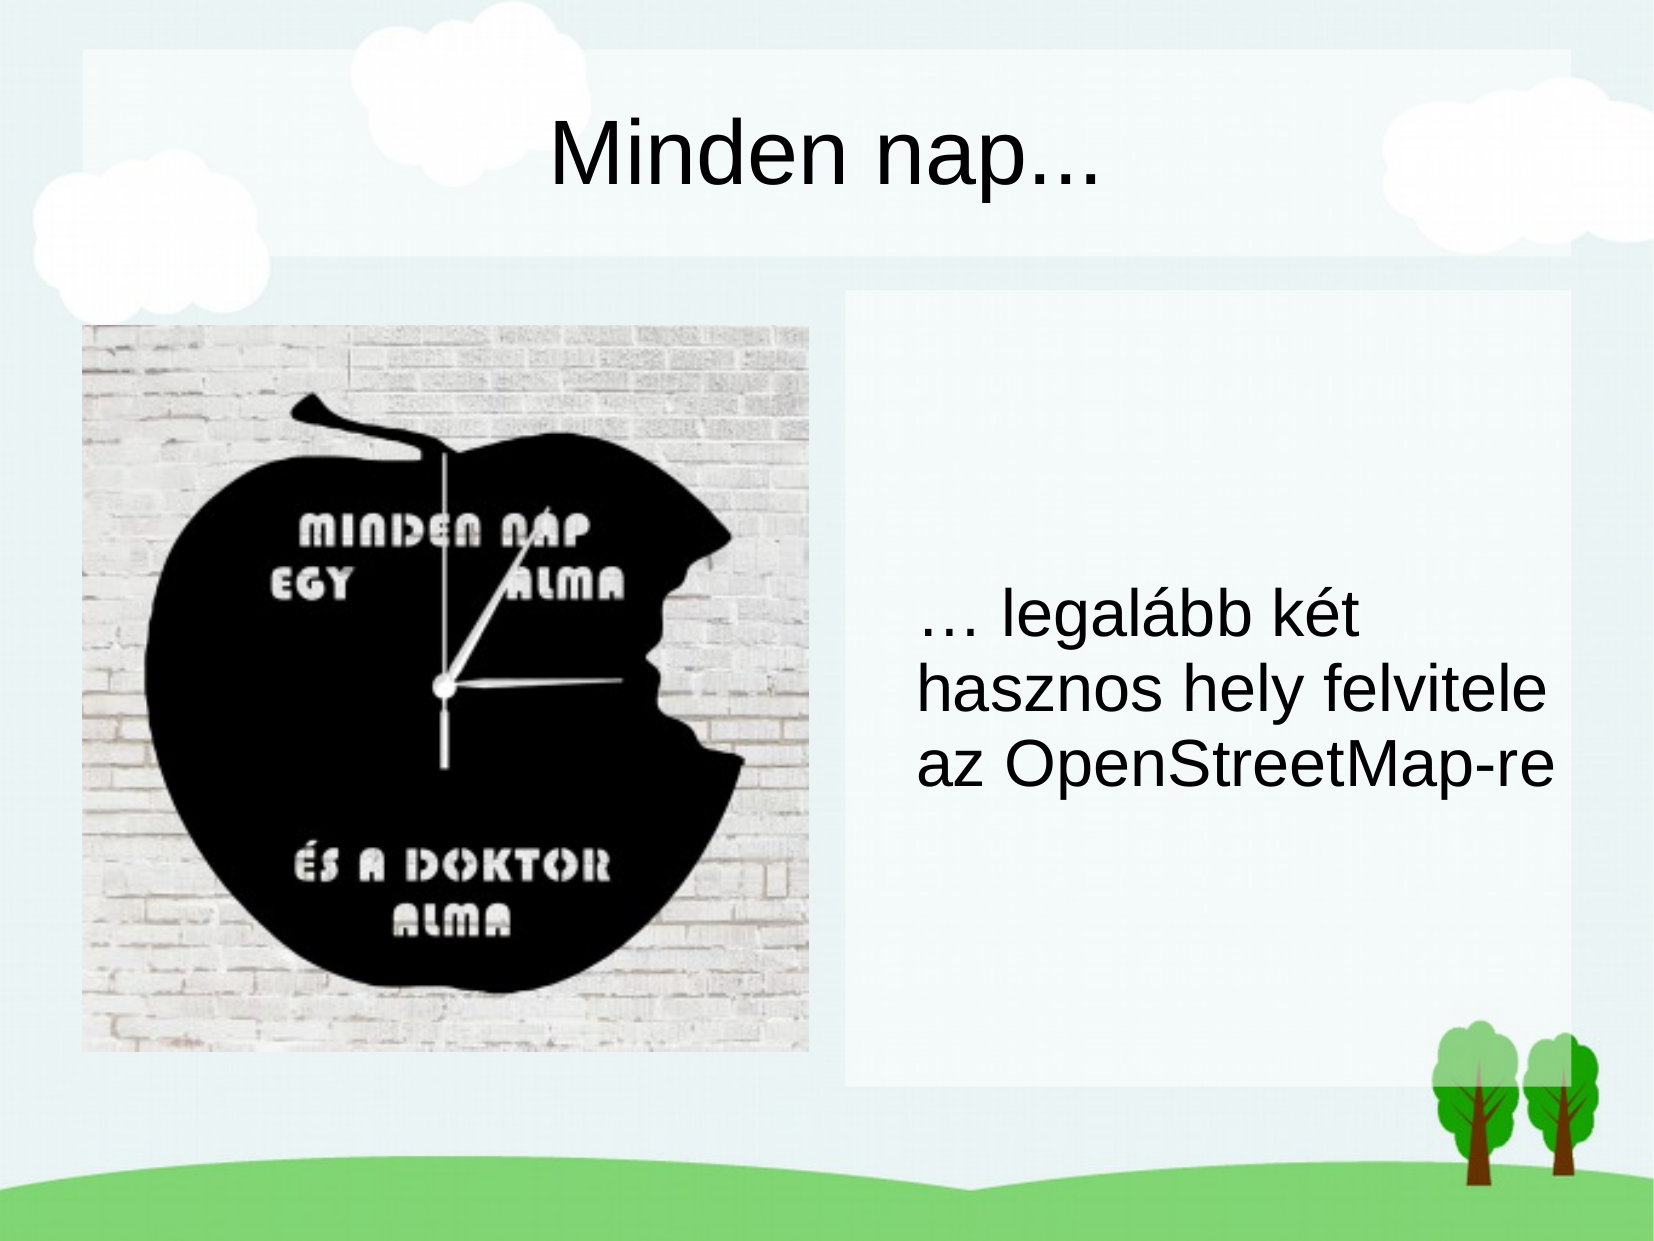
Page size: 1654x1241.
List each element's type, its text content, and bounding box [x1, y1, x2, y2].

title Minden nap... [82, 49, 1571, 257]
picture [0, 0, 1654, 1241]
list … legalább két hasznos hely felvitele az OpenStreetMap-re [845, 290, 1572, 1087]
